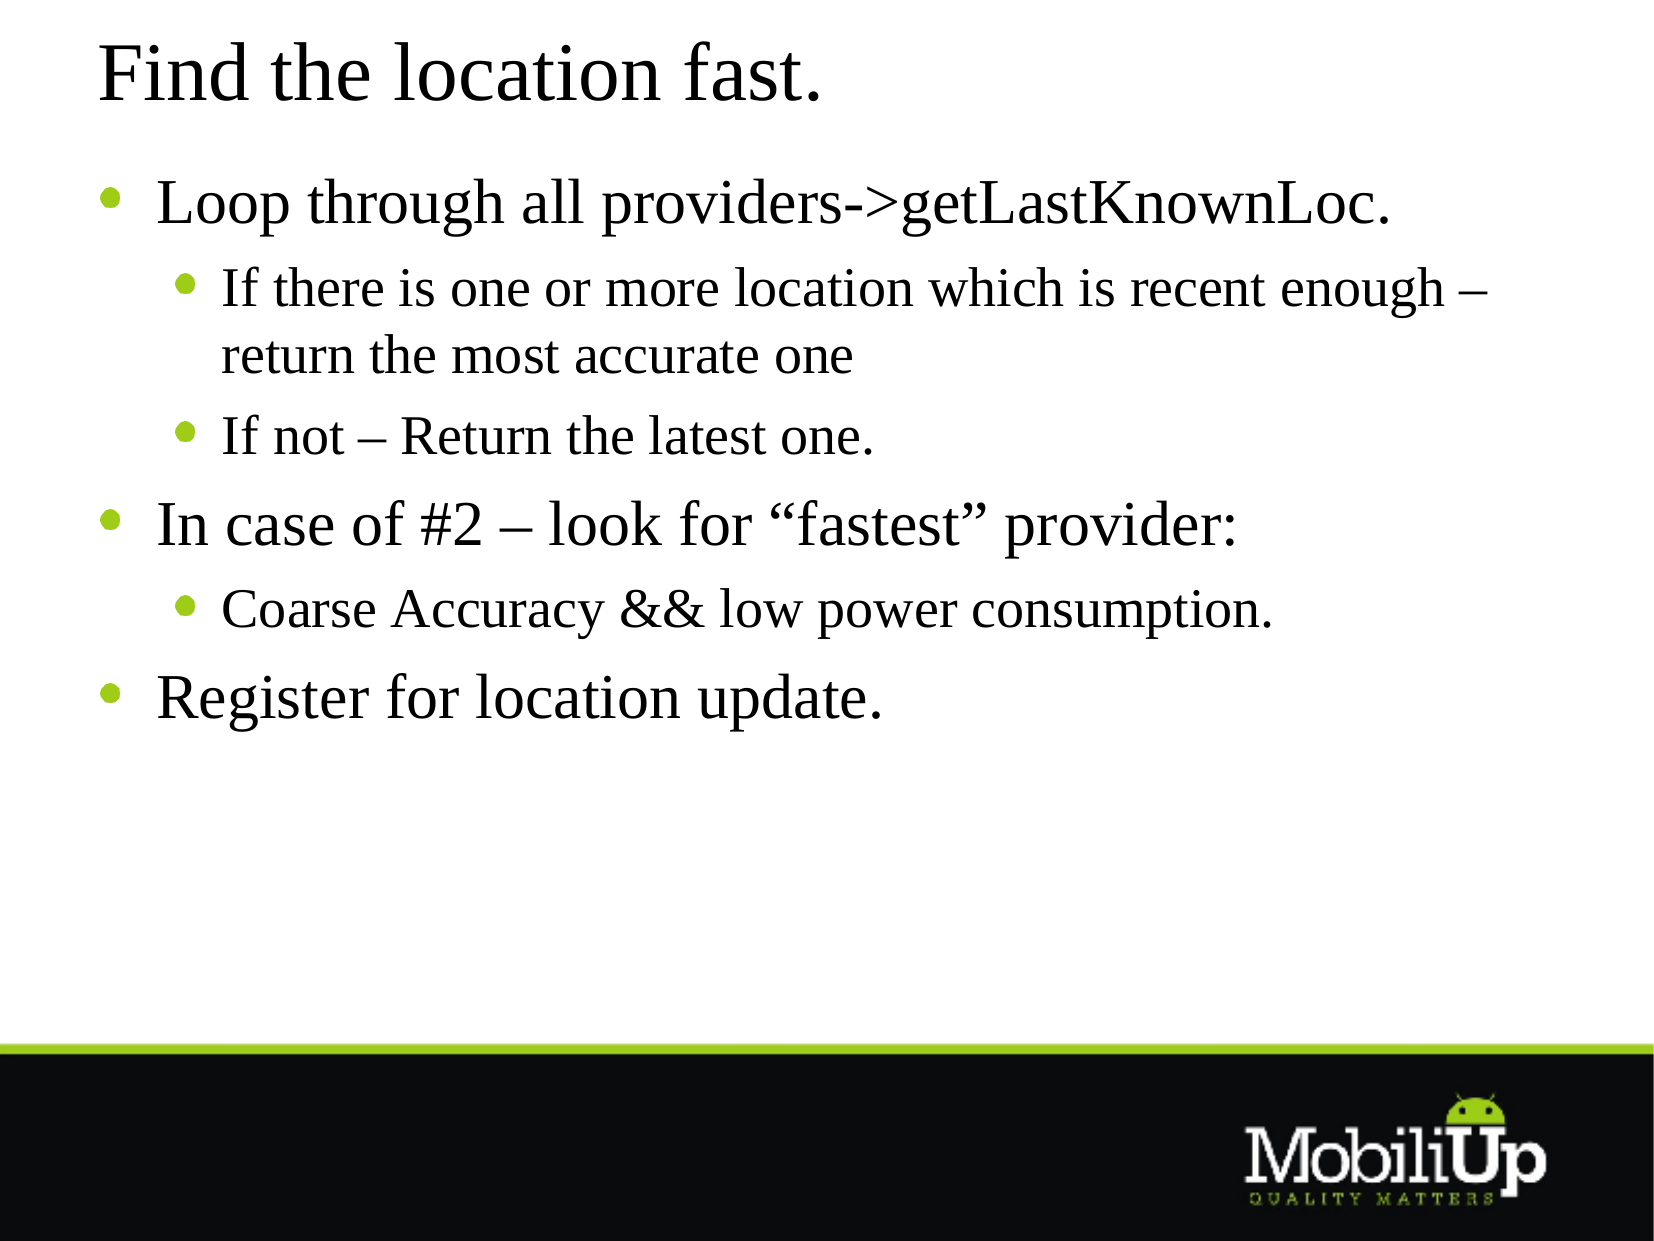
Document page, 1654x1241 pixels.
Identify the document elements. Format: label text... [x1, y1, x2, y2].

list Loop through all providers->getLastKnownLoc. If there is one or more location which is recent enough – return the most accurate one If not – Return the latest one. In case of #2 – look for “fastest” provider: Coarse Accuracy && low power consumption. Register for location update. [85, 151, 1574, 871]
picture [0, 0, 1654, 1241]
title Find the location fast. [82, 9, 1571, 125]
